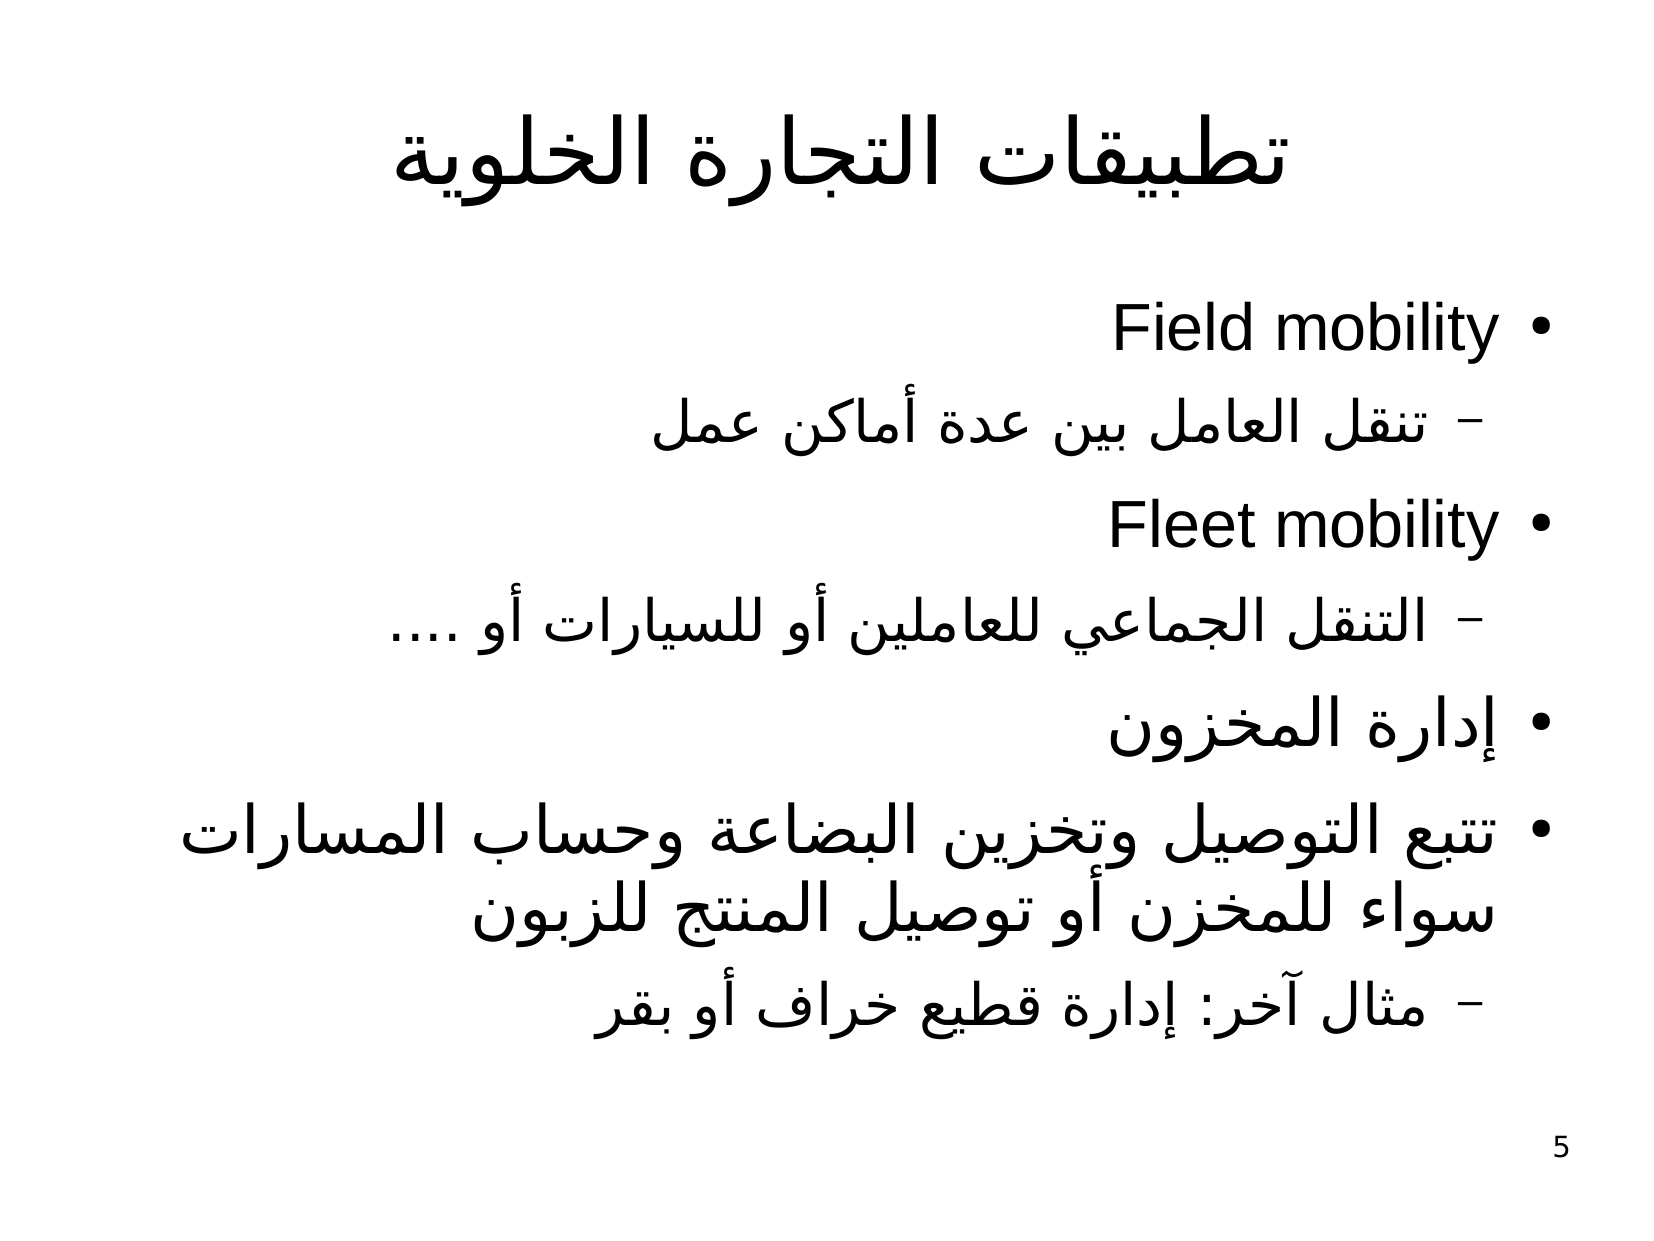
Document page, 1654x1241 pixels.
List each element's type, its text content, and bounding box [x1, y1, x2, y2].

list Field mobility تنقل العامل بين عدة أماكن عمل Fleet mobility التنقل الجماعي للعاملين أو للسيارات أو .... إدارة المخزون تتبع التوصيل وتخزين البضاعة وحساب المسارات سواء للمخزن أو توصيل المنتج للزبون مثال آخر: إدارة قطيع خراف أو بقر [82, 290, 1571, 1134]
title تطبيقات التجارة الخلوية [82, 49, 1571, 257]
